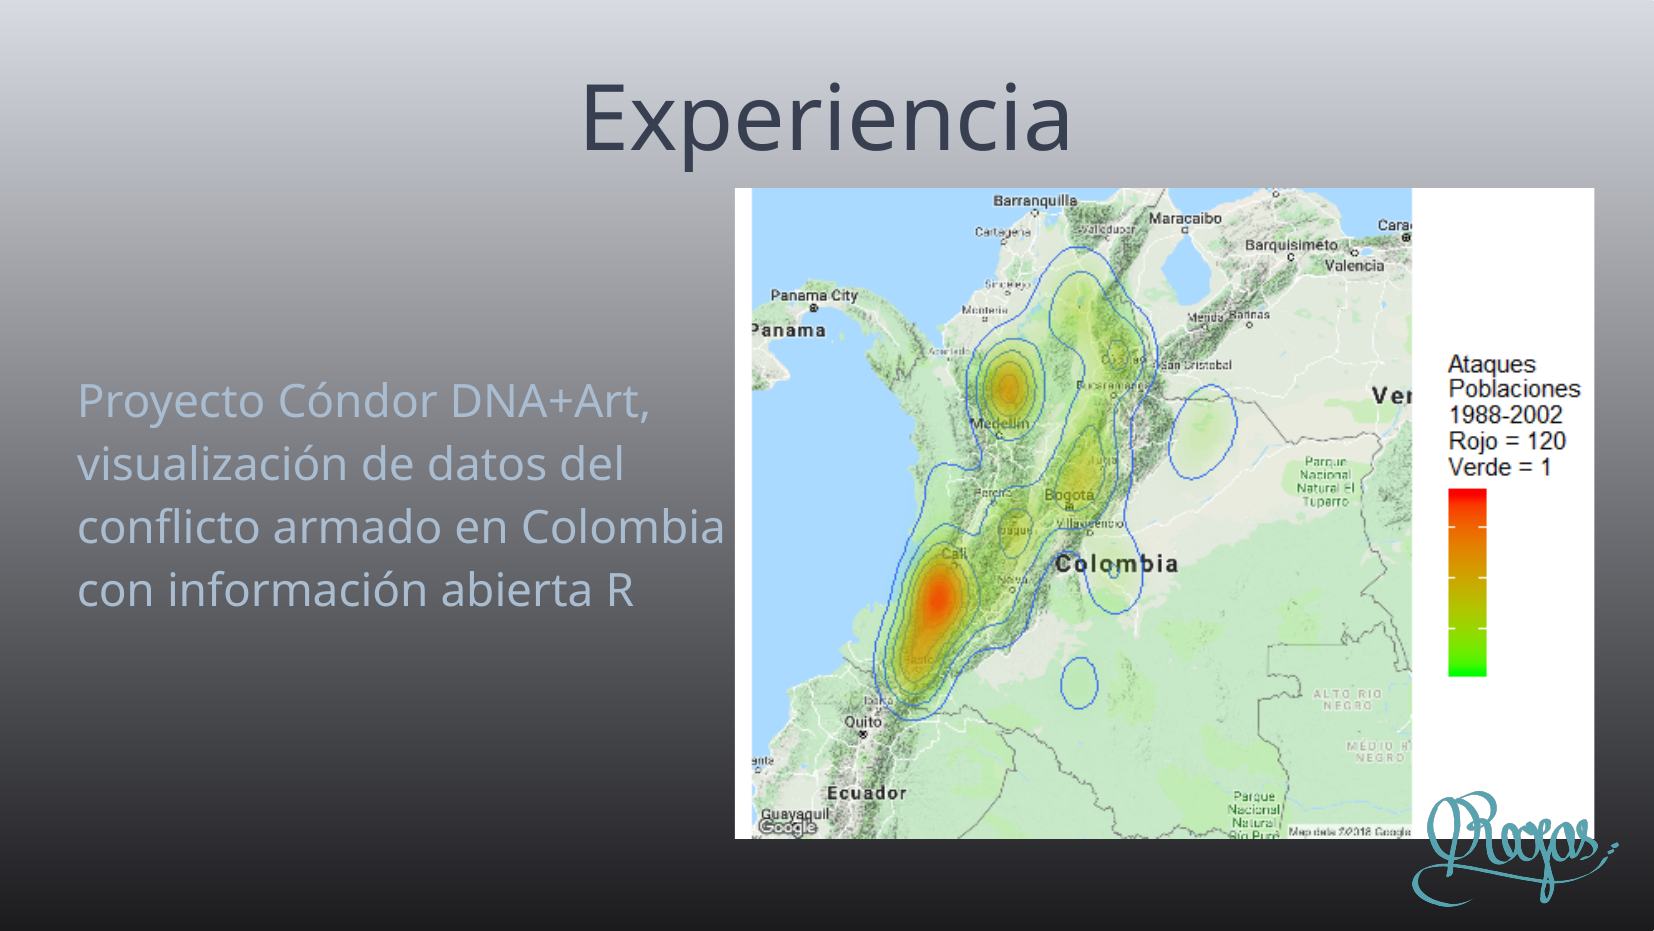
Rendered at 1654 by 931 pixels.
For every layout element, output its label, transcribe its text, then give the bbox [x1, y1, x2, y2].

list Proyecto Cóndor DNA+Art, visualización de datos del conflicto armado en Colombia con información abierta R [76, 368, 733, 626]
picture [734, 188, 1619, 907]
title Experiencia [82, 37, 1571, 193]
